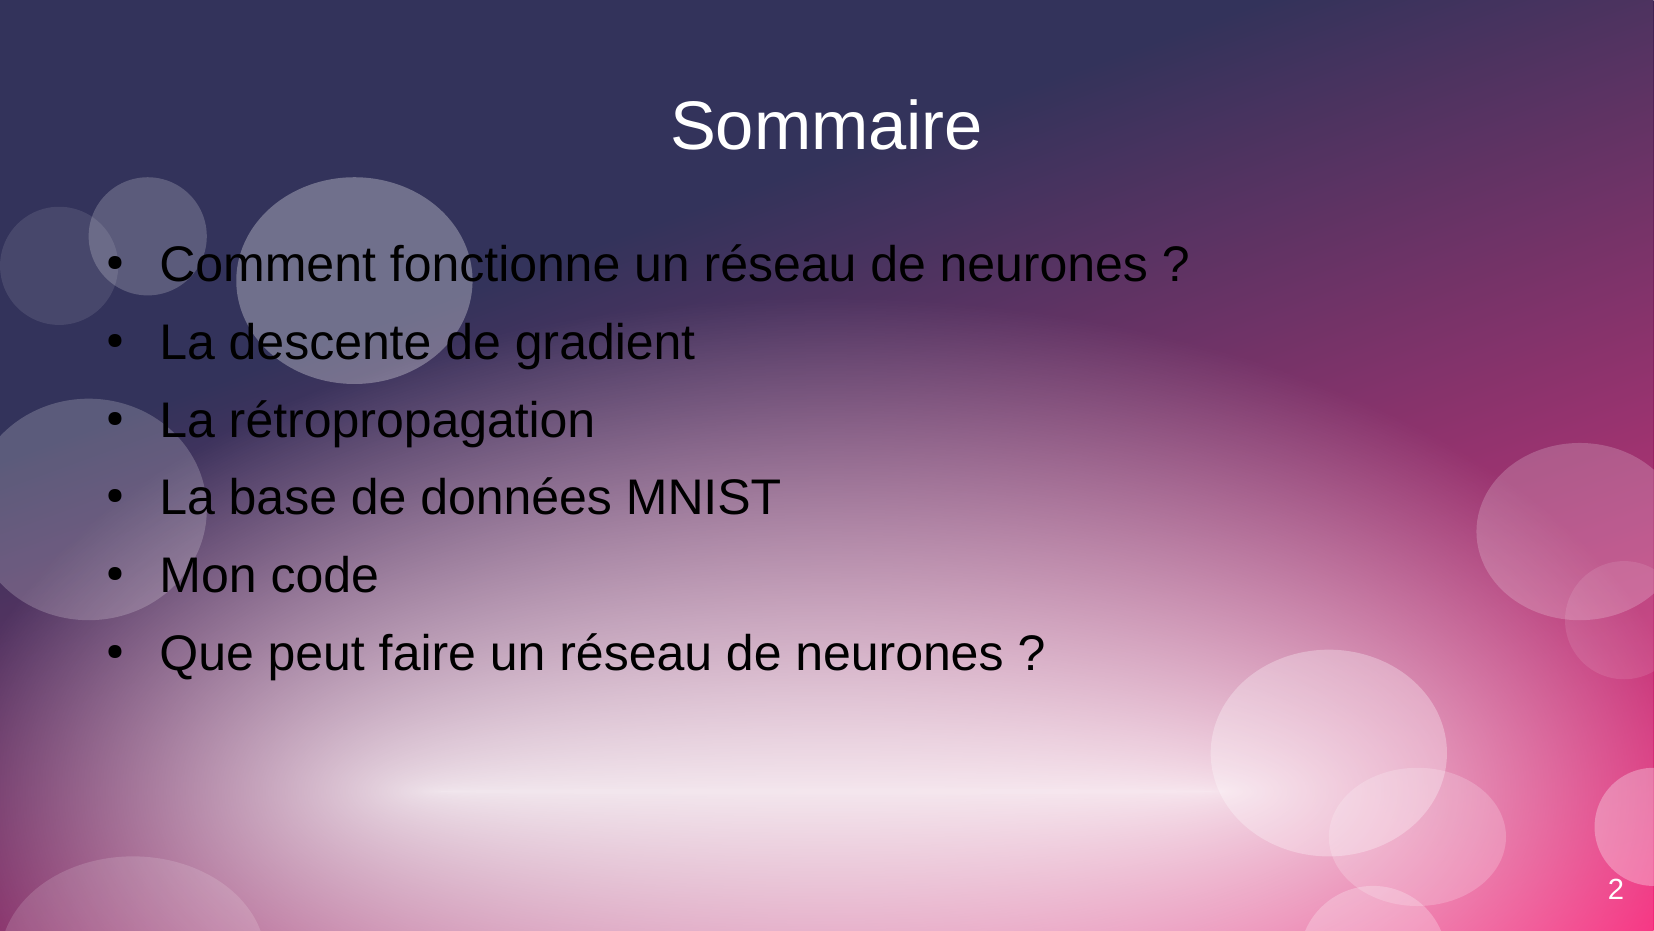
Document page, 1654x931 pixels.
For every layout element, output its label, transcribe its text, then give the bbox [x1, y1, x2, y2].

title Sommaire [88, 44, 1565, 207]
list Comment fonctionne un réseau de neurones ? La descente de gradient La rétropropagation La base de données MNIST Mon code Que peut faire un réseau de neurones ? [88, 236, 1565, 827]
